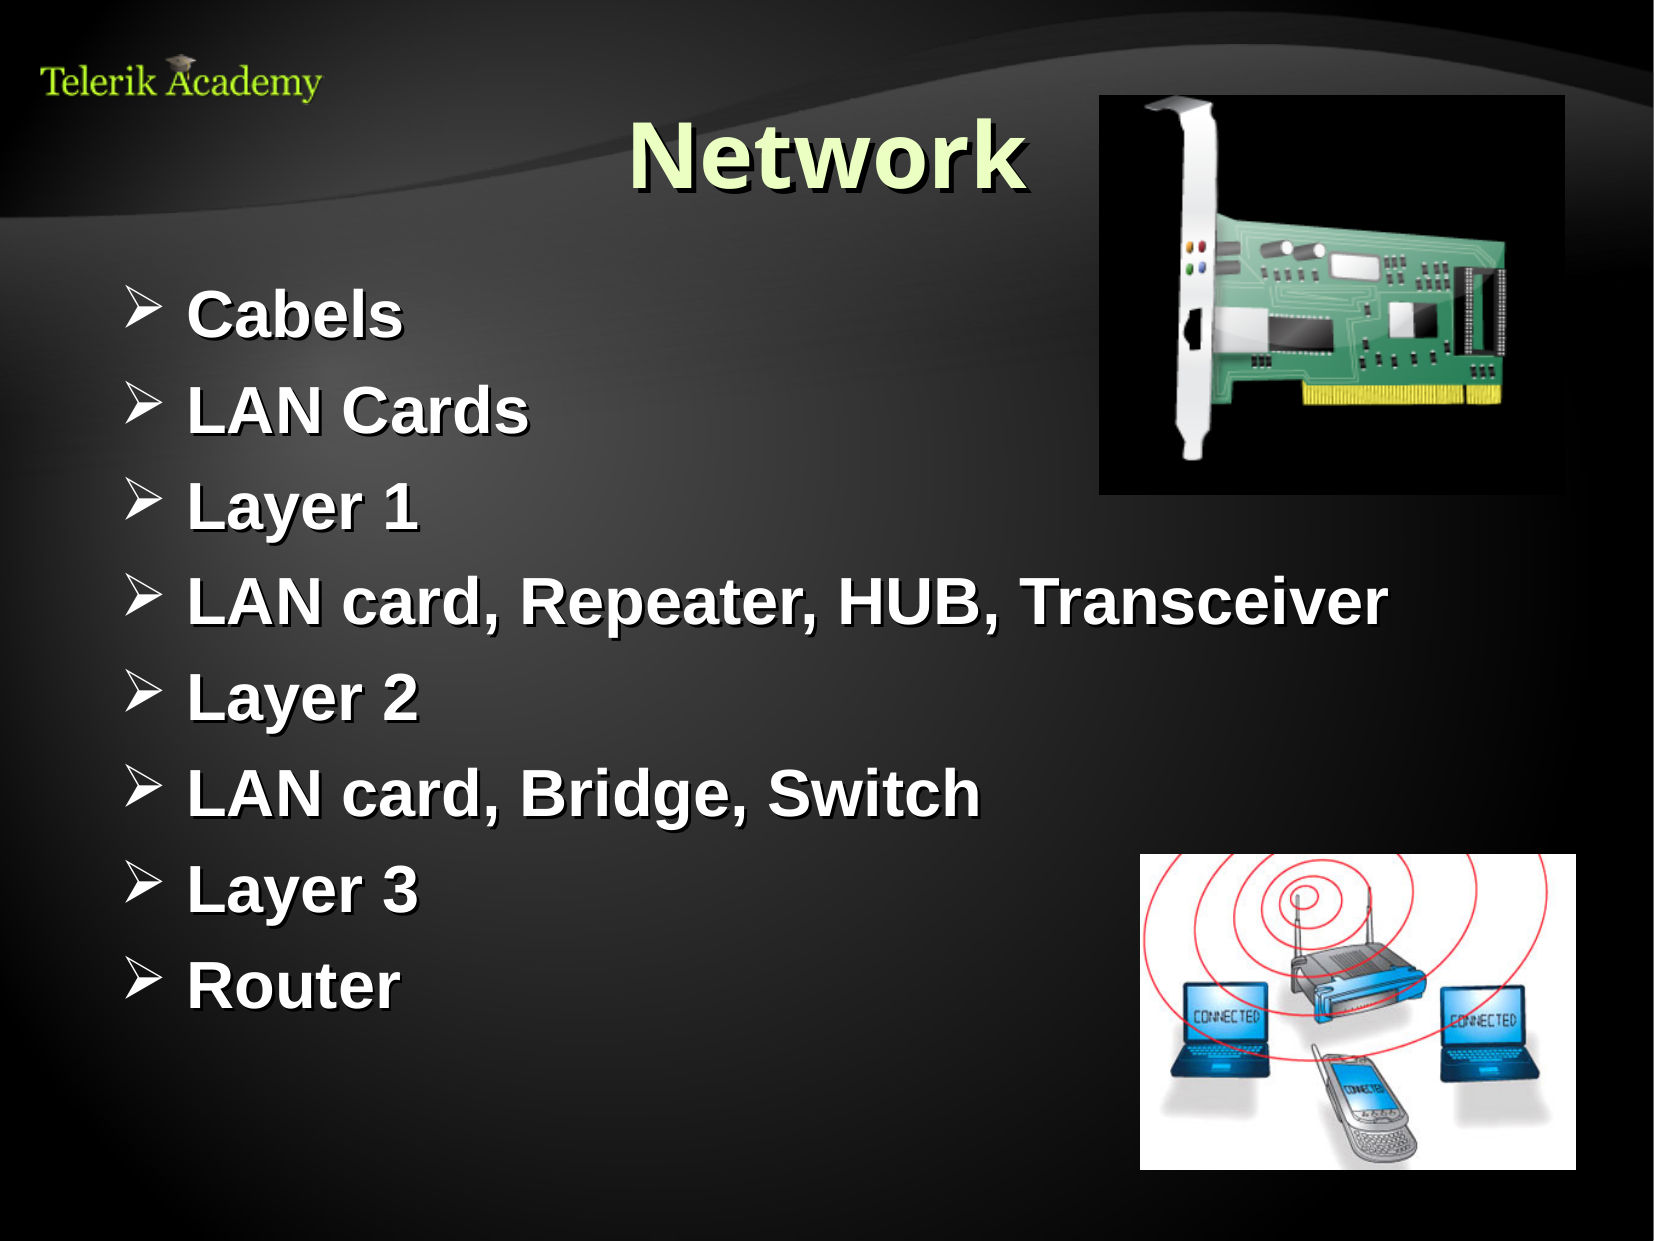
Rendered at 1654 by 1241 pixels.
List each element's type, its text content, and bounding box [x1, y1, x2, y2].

picture [0, 0, 1654, 1241]
subtitle Cabels LAN Cards Layer 1 LAN card, Repeater, HUB, Transceiver Layer 2 LAN card, Bridge, Switch Layer 3 Router [120, 277, 1636, 1023]
title Network [82, 49, 1571, 257]
